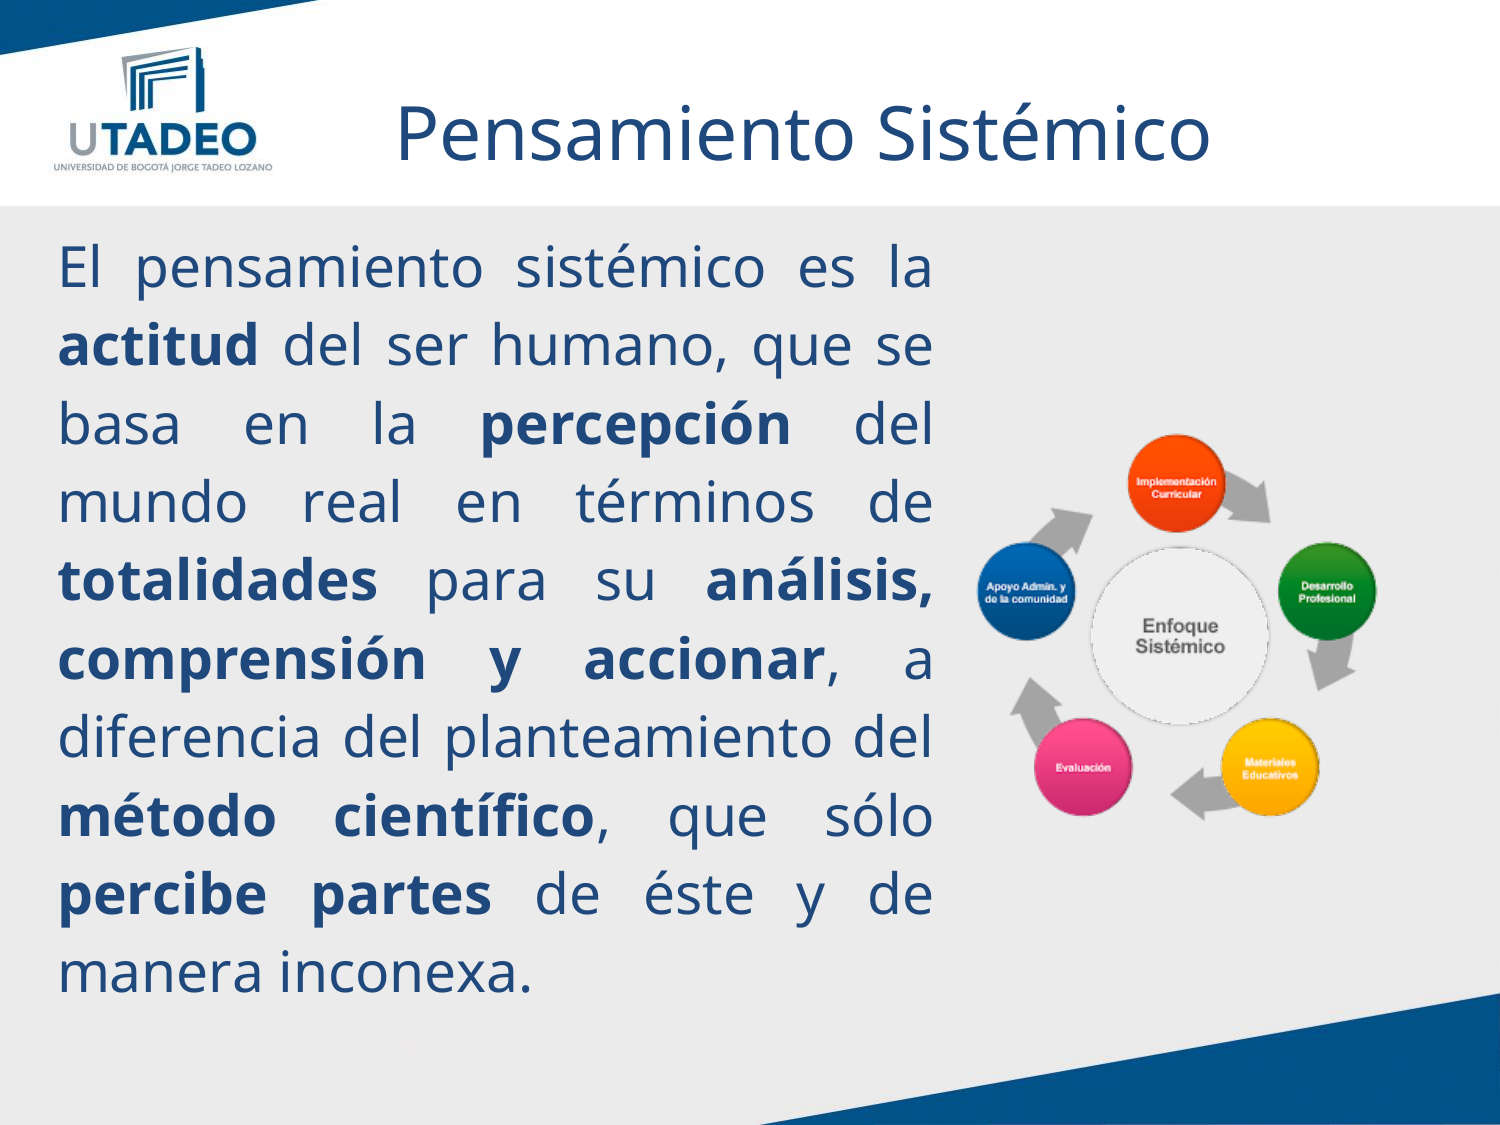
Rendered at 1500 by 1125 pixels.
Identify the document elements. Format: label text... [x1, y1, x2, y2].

picture [875, 398, 1500, 891]
title Pensamiento Sistémico [379, 45, 1426, 233]
list El pensamiento sistémico es la actitud del ser humano, que se basa en la percepción del mundo real en términos de totalidades para su análisis, comprensión y accionar, a diferencia del planteamiento del método científico, que sólo percibe partes de éste y de manera inconexa. [41, 212, 958, 1024]
